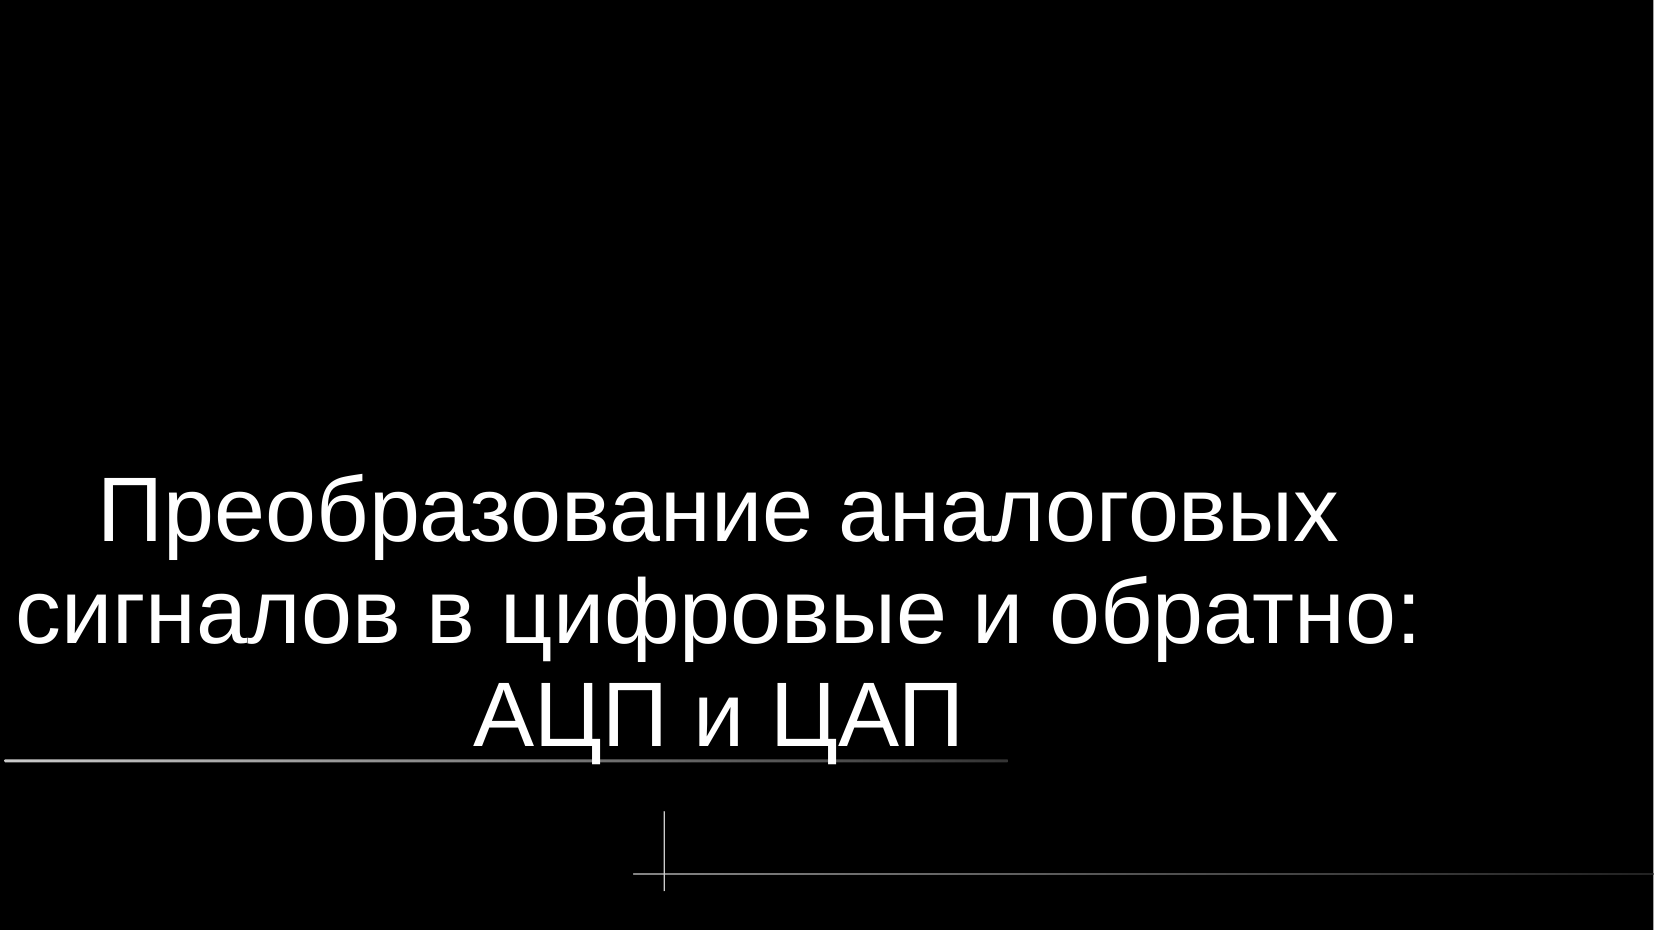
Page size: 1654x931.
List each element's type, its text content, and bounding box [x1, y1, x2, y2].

title Преобразование аналоговых сигналов в цифровые и обратно: АЦП и ЦАП [0, 474, 1439, 751]
